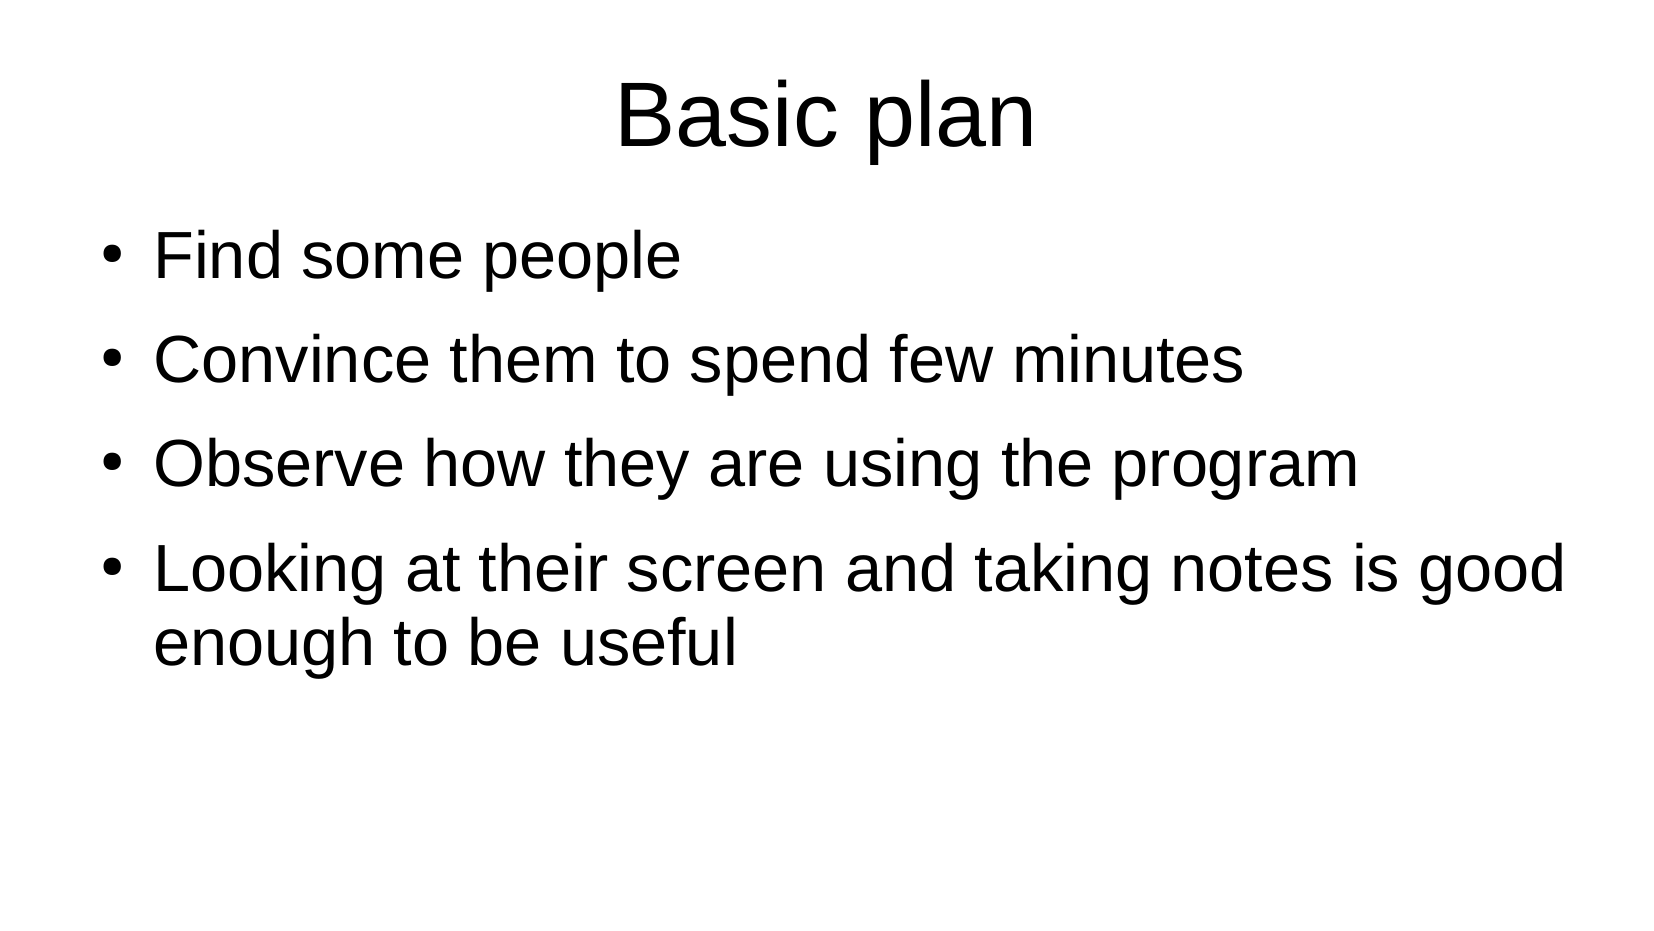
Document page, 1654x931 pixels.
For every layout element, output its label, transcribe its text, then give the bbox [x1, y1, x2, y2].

list Find some people Convince them to spend few minutes Observe how they are using the program Looking at their screen and taking notes is good enough to be useful [82, 217, 1571, 758]
title Basic plan [82, 37, 1571, 193]
